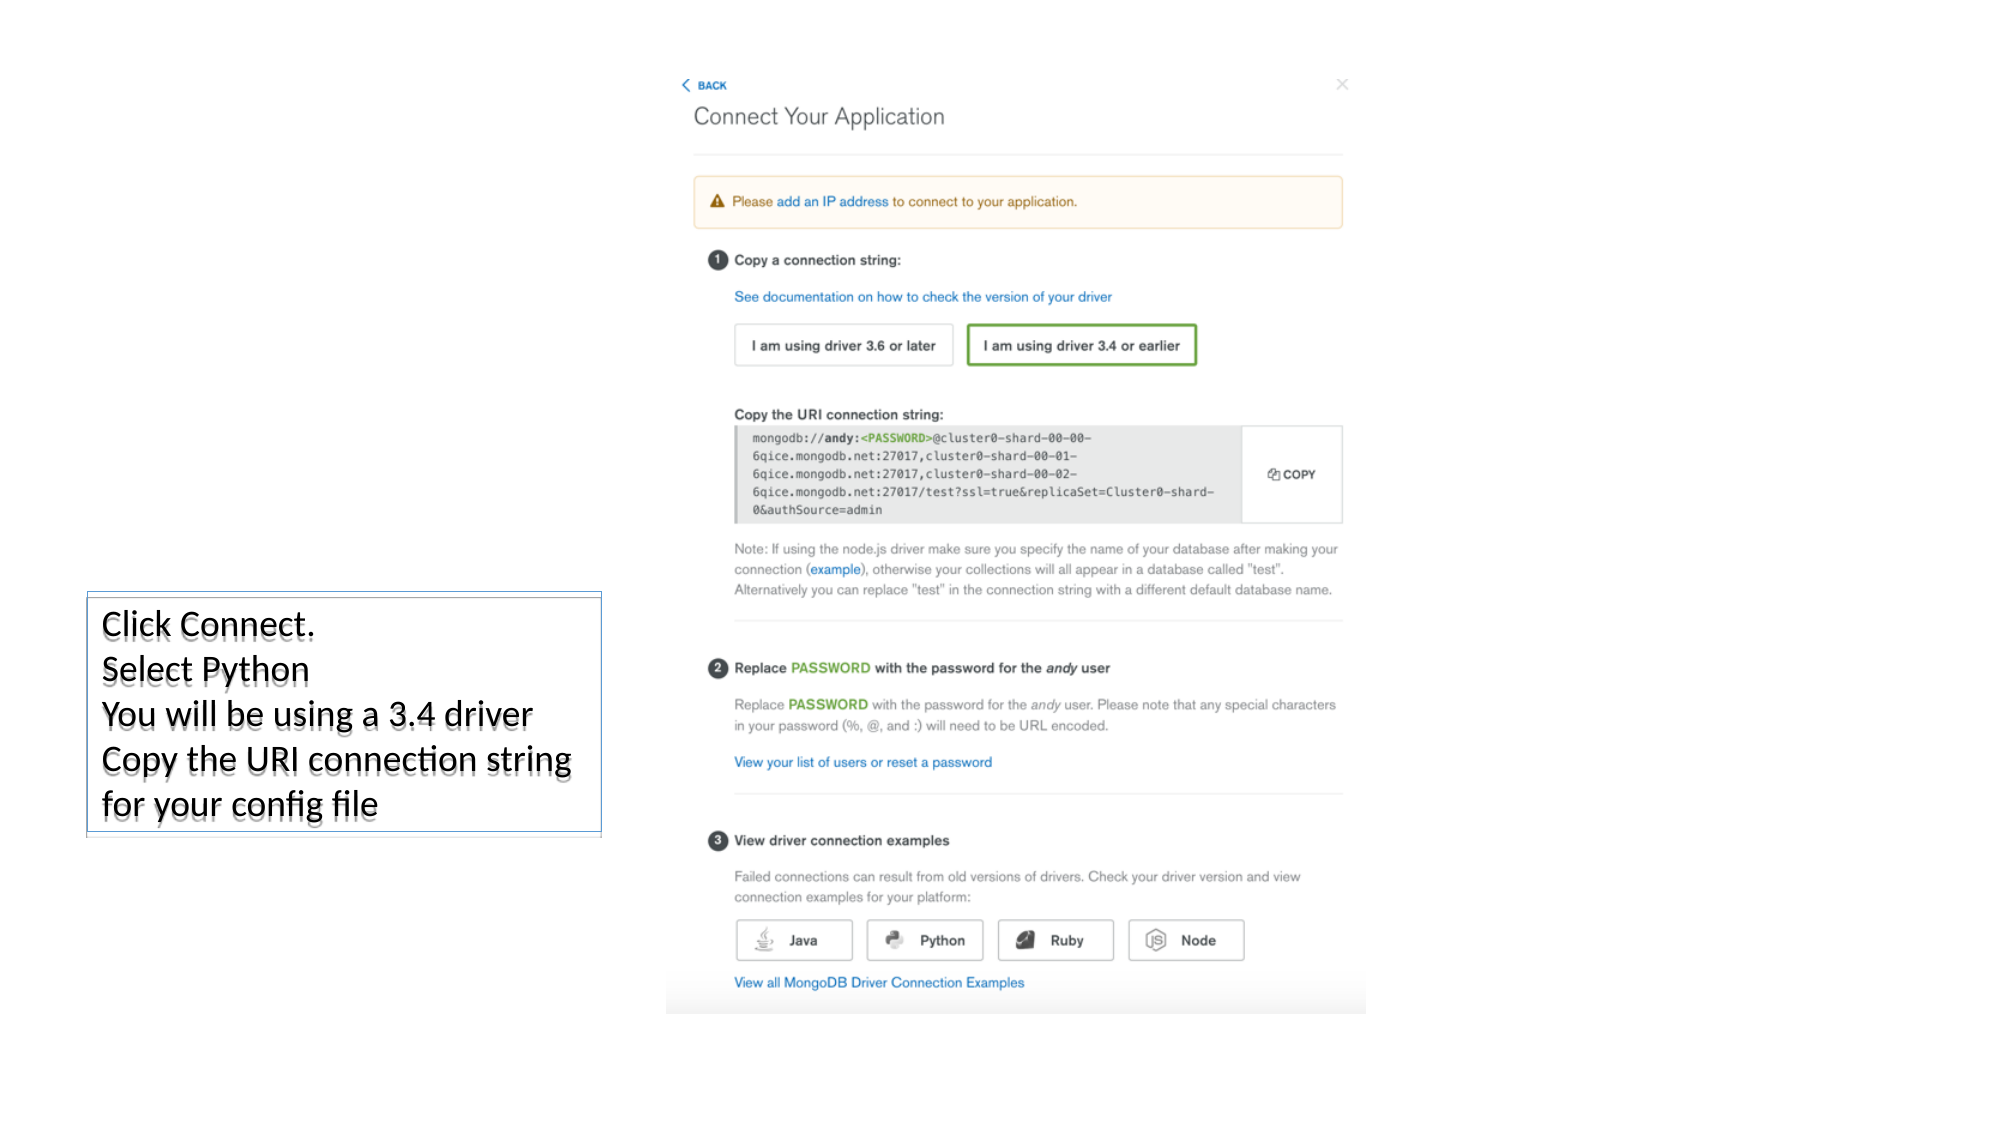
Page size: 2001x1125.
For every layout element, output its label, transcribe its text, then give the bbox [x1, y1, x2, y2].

picture [666, 79, 1366, 1014]
text_box Click Connect. Select Python You will be using a 3.4 driver Copy the URI connection string for your config file [87, 591, 602, 832]
